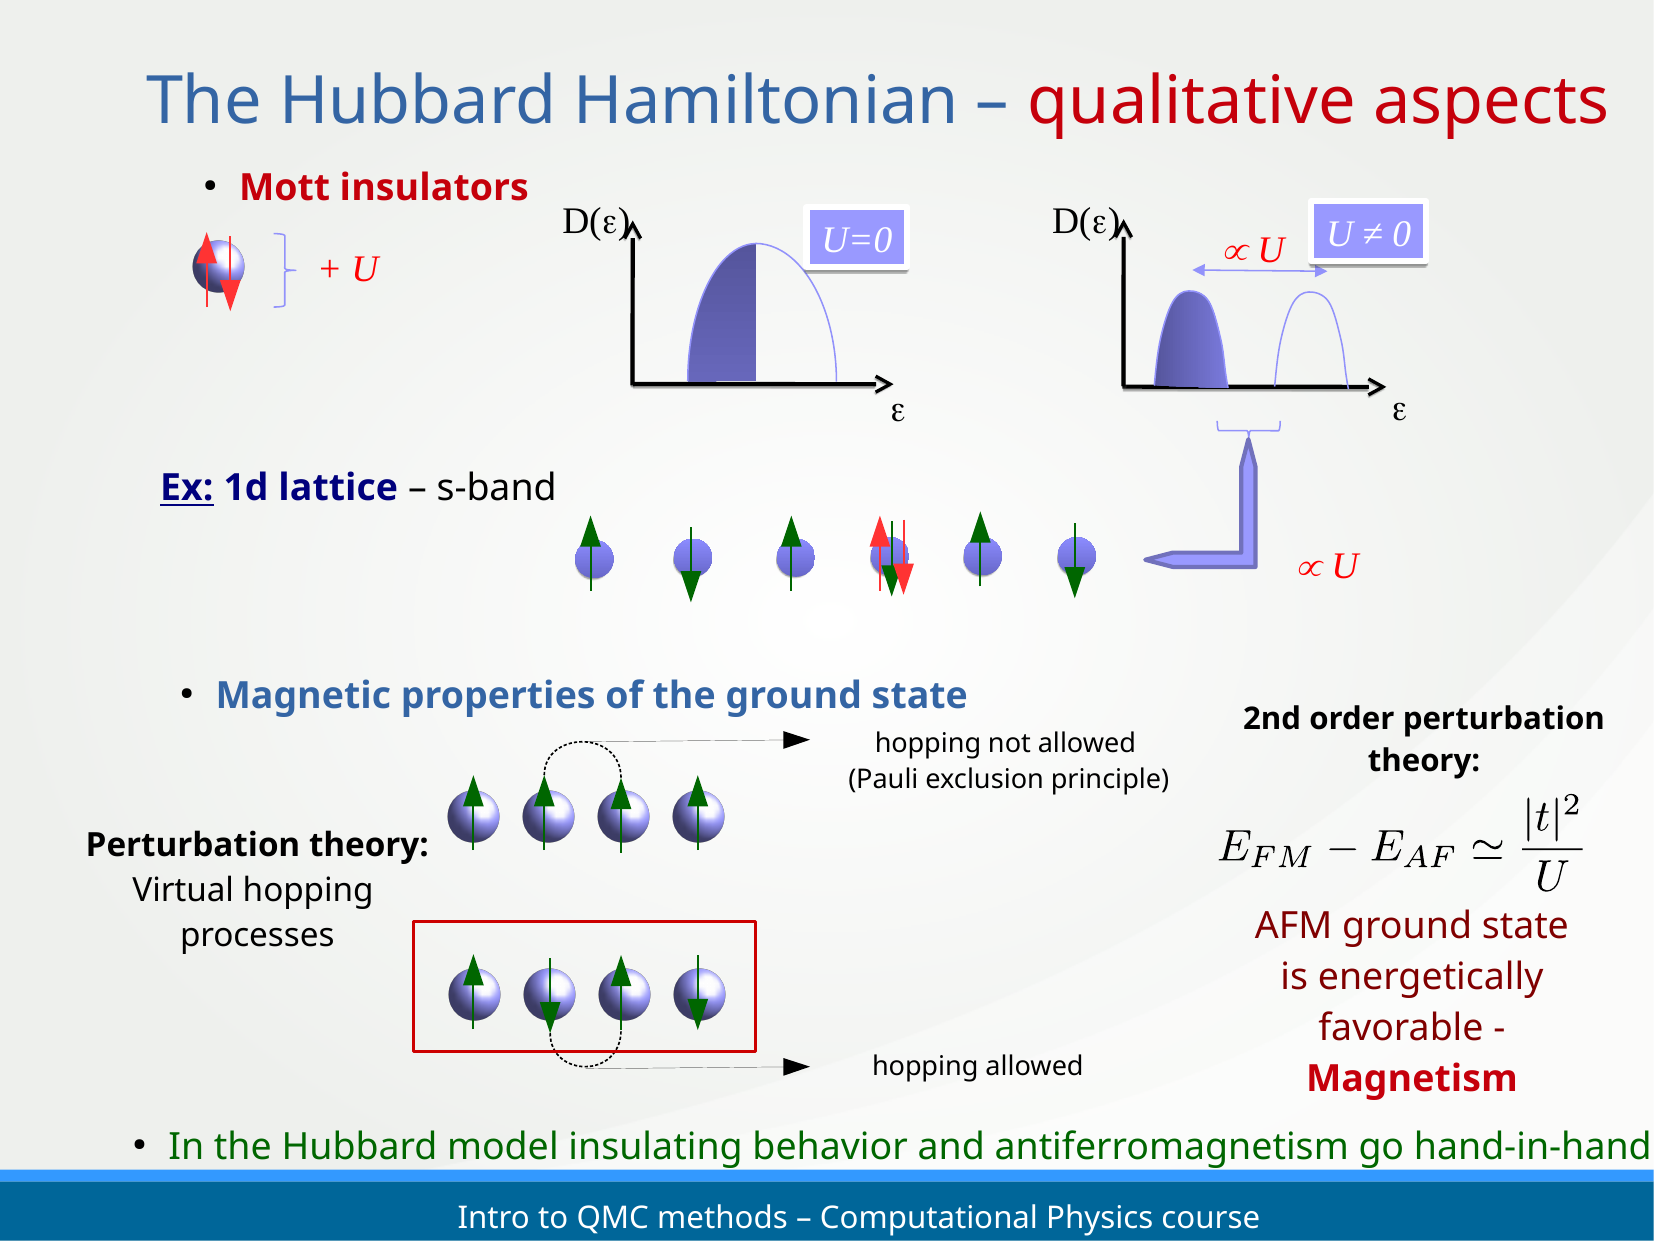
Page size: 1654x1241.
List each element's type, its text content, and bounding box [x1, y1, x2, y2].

text_box [963, 542, 979, 575]
text_box Magnetic properties of the ground state [165, 661, 952, 719]
text_box U=0 [806, 207, 908, 267]
text_box [1154, 290, 1229, 388]
text_box [981, 538, 1002, 576]
text_box D() [1037, 188, 1136, 249]
text_box [692, 538, 713, 575]
text_box [1076, 537, 1096, 575]
text_box [905, 544, 910, 563]
text_box hopping allowed [857, 1039, 1097, 1112]
text_box [687, 243, 757, 382]
text_box [792, 539, 816, 577]
text_box [673, 539, 690, 572]
text_box [575, 546, 590, 578]
text_box U ≠ 0 [1311, 201, 1426, 262]
text_box D() [547, 188, 646, 249]
text_box [1057, 537, 1074, 572]
text_box The Hubbard Hamiltonian – qualitative aspects [95, 45, 1568, 164]
text_box  U [1280, 533, 1374, 594]
text_box  [1376, 375, 1423, 436]
text_box Ex: 1d lattice – s-band [145, 455, 572, 516]
text_box [870, 547, 879, 572]
text_box [881, 547, 891, 565]
text_box  [875, 376, 922, 437]
text_box hopping not allowed (Pauli exclusion principle) [833, 716, 1173, 792]
text_box AFM ground state is energetically favorable - Magnetism [1240, 890, 1612, 1075]
picture [0, 0, 1654, 1169]
text_box Perturbation theory: Virtual hopping processes [70, 813, 430, 941]
text_box [1216, 793, 1583, 892]
text_box [592, 541, 614, 579]
text_box [1145, 439, 1256, 567]
text_box Mott insulators [188, 153, 533, 211]
text_box + U [302, 236, 394, 297]
text_box  U [1206, 217, 1299, 277]
text_box 2nd order perturbation theory: [1228, 688, 1642, 774]
text_box In the Hubbard model insulating behavior and antiferromagnetism go hand-in-hand [118, 1112, 1594, 1170]
text_box [893, 537, 903, 563]
text_box [776, 547, 790, 576]
